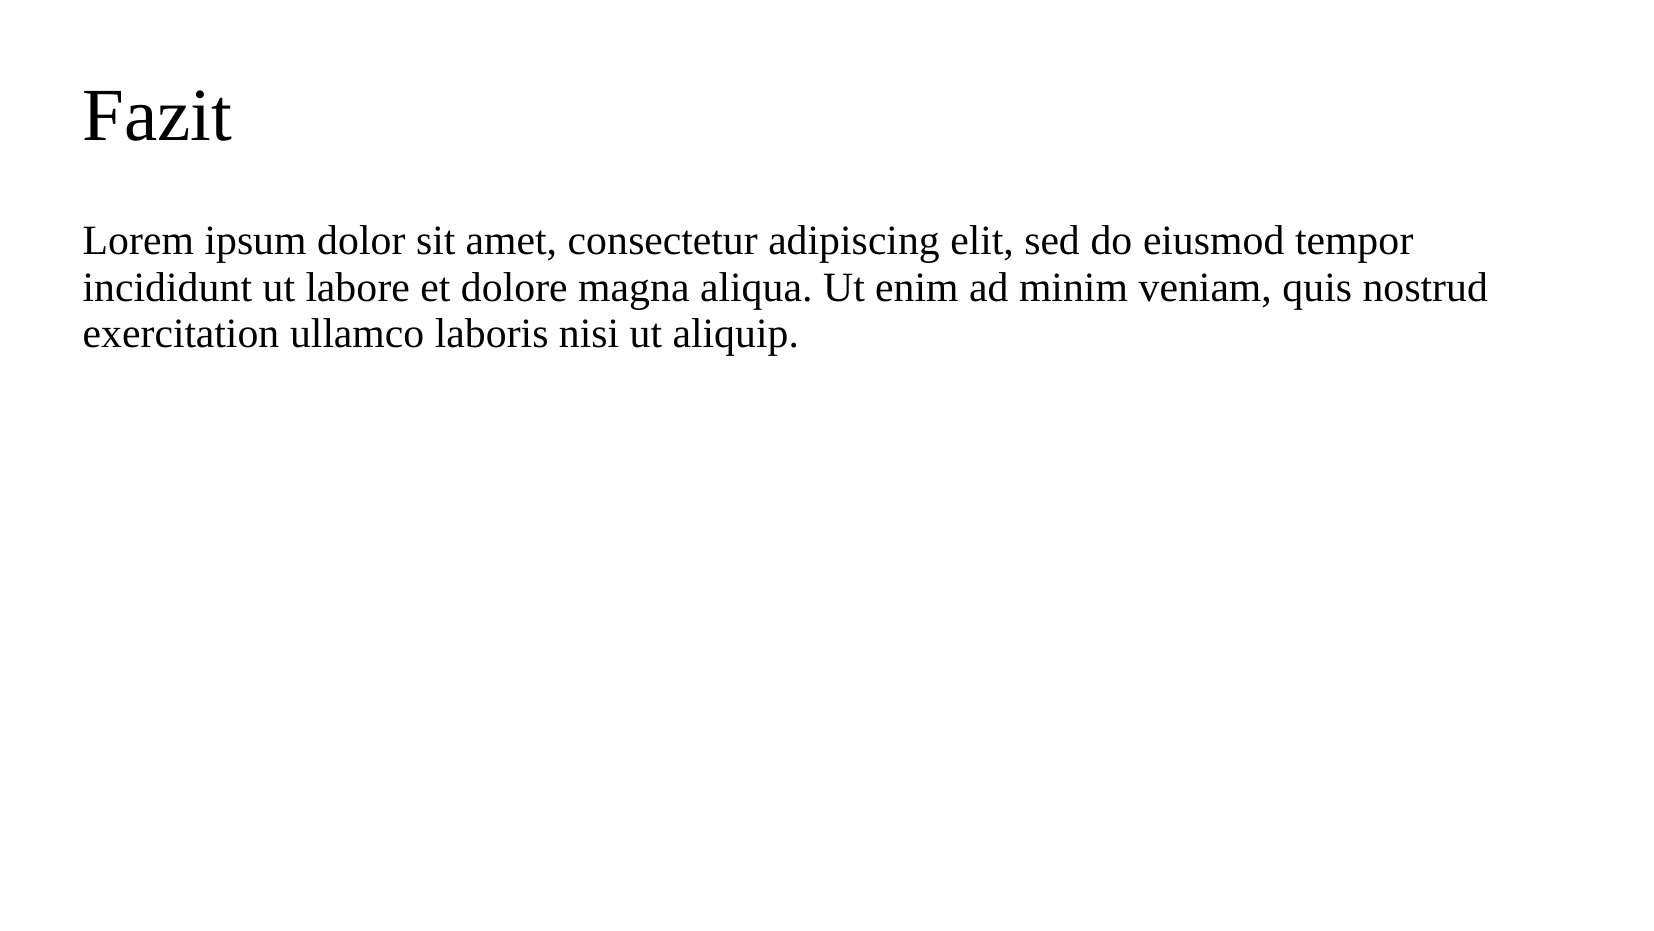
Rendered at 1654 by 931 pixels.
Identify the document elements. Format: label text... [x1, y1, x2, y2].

title Fazit [82, 37, 1571, 193]
subtitle Lorem ipsum dolor sit amet, consectetur adipiscing elit, sed do eiusmod tempor incididunt ut labore et dolore magna aliqua. Ut enim ad minim veniam, quis nostrud exercitation ullamco laboris nisi ut aliquip. [82, 217, 1571, 758]
